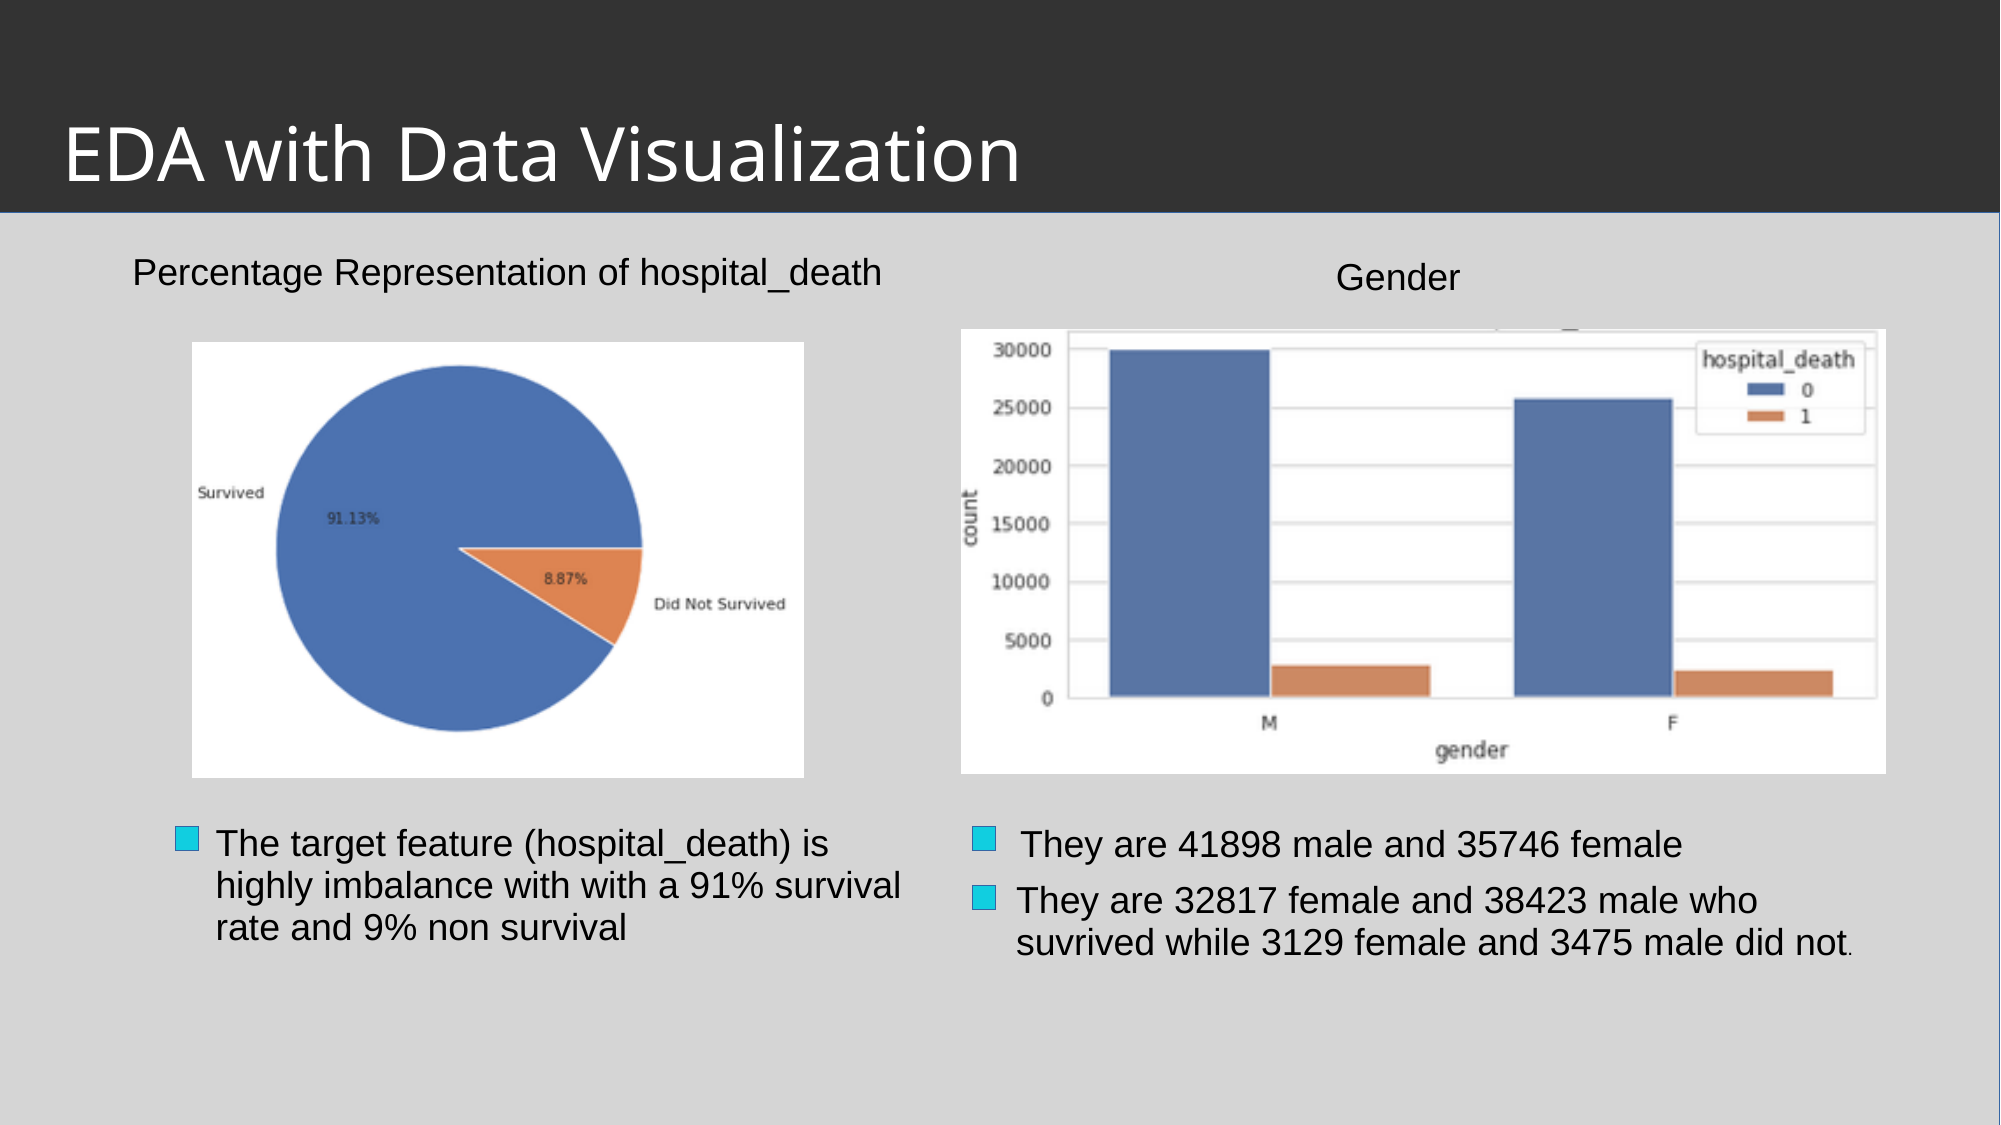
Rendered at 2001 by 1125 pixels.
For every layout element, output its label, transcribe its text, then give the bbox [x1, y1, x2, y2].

picture [961, 329, 1886, 774]
text_box They are 41898 male and 35746 female [1005, 815, 1851, 872]
text_box They are 32817 female and 38423 male who suvrived while 3129 female and 3475 male did not. [1001, 872, 1914, 972]
text_box [0, 0, 2000, 1125]
text_box Gender [1321, 248, 1476, 306]
text_box The target feature (hospital_death) is highly imbalance with with a 91% survival rate and 9% non survival [200, 814, 945, 956]
text_box EDA with Data Visualization [47, 93, 1229, 213]
picture [192, 342, 804, 778]
text_box Percentage Representation of hospital_death [117, 244, 898, 302]
